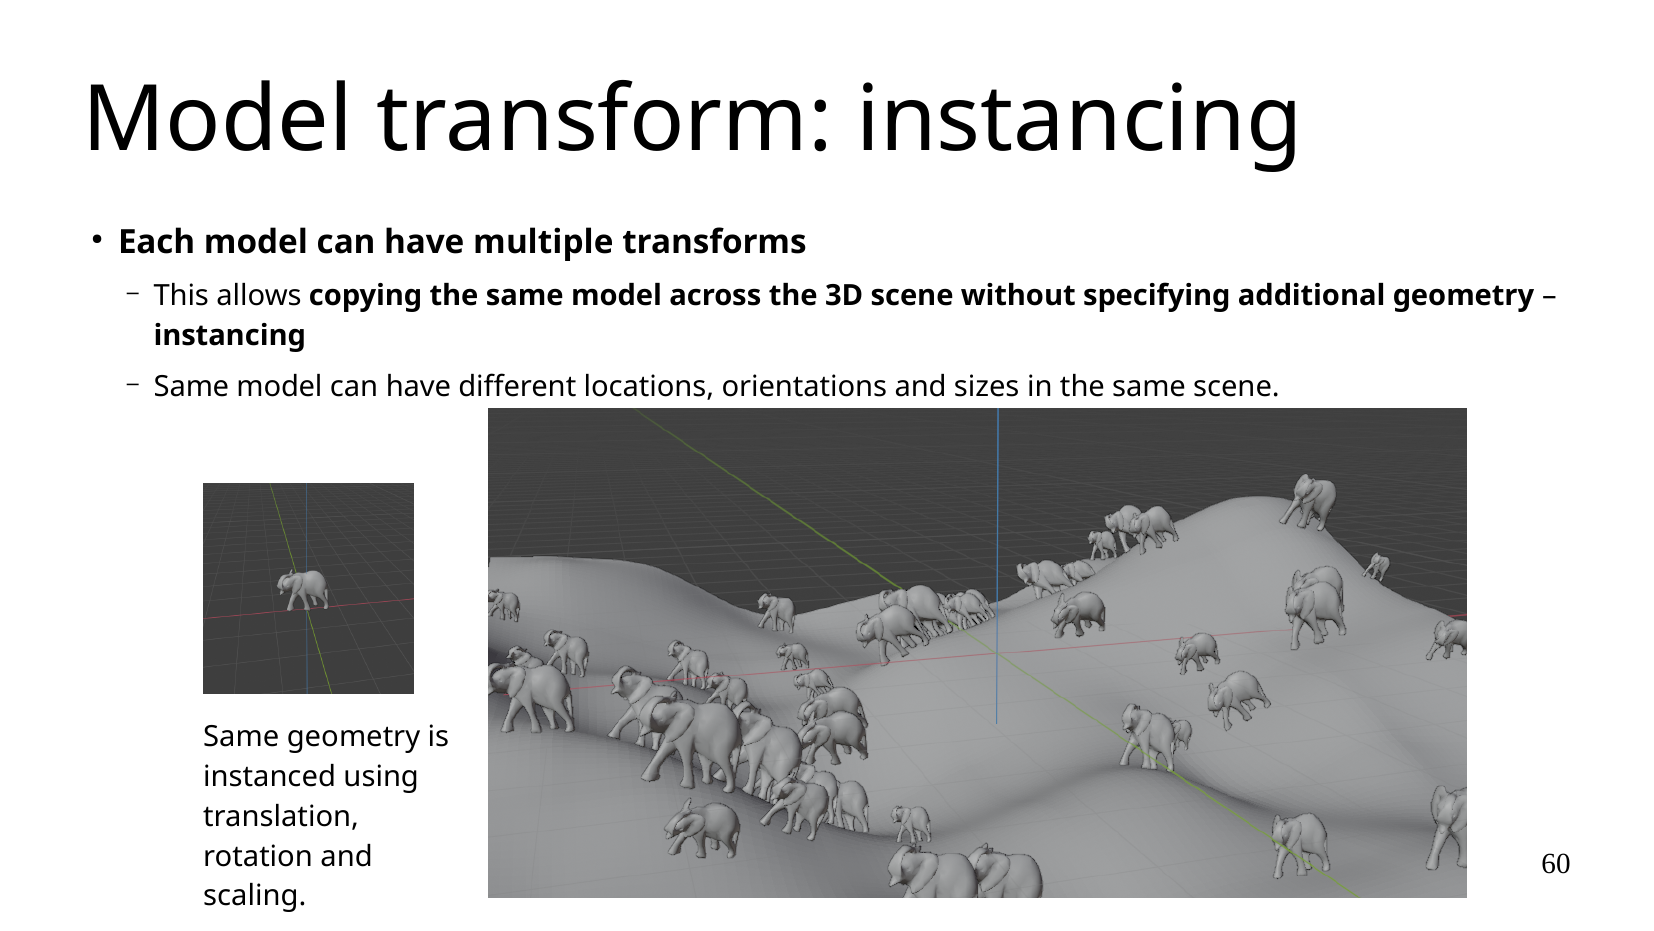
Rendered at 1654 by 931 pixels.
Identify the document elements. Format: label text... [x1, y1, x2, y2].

picture [488, 408, 1467, 898]
list Each model can have multiple transforms This allows copying the same model across the 3D scene without specifying additional geometry – instancing Same model can have different locations, orientations and sizes in the same scene. [82, 217, 1571, 406]
text_box Same geometry is instanced using translation, rotation and scaling. [188, 708, 474, 869]
picture [203, 483, 414, 694]
title Model transform: instancing [82, 37, 1571, 193]
